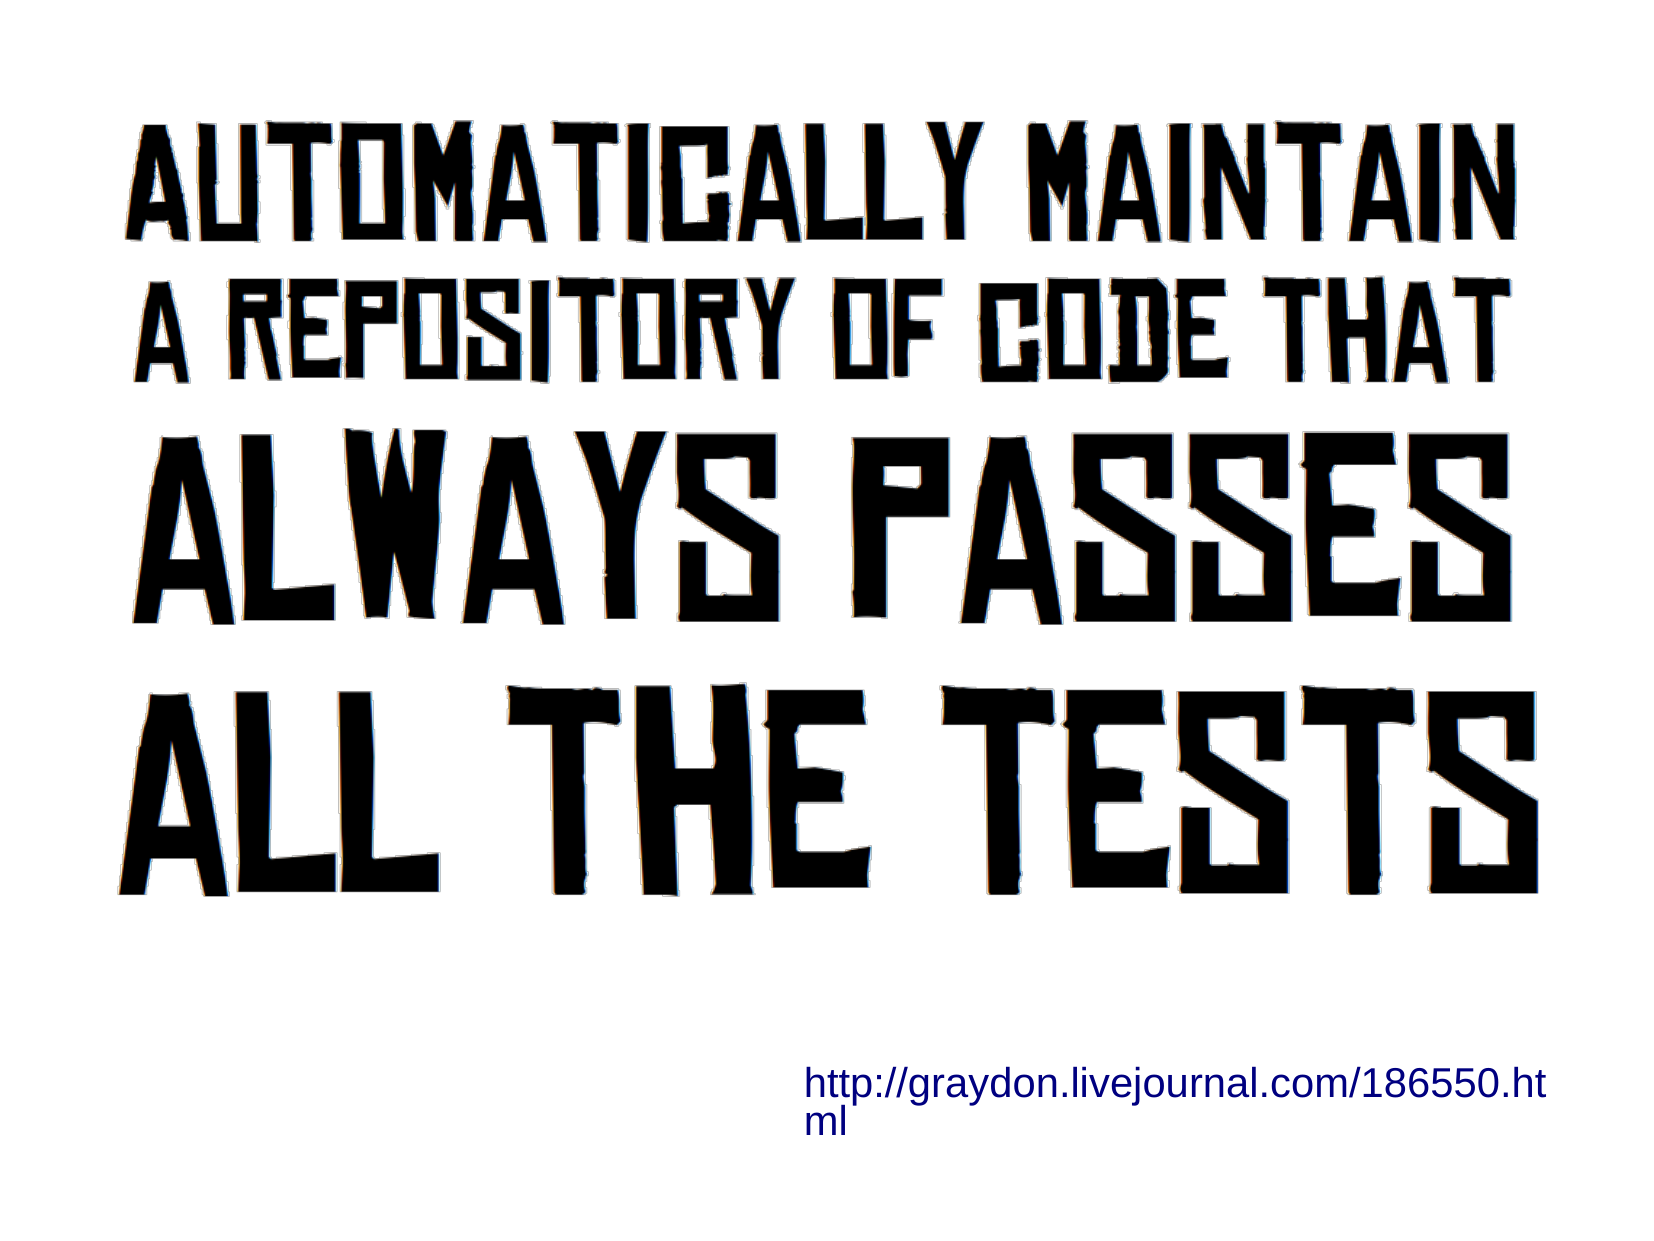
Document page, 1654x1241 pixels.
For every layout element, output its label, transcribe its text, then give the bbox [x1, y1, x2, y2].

picture [0, 35, 1653, 1020]
text_box http://graydon.livejournal.com/186550.html [789, 1052, 1565, 1114]
